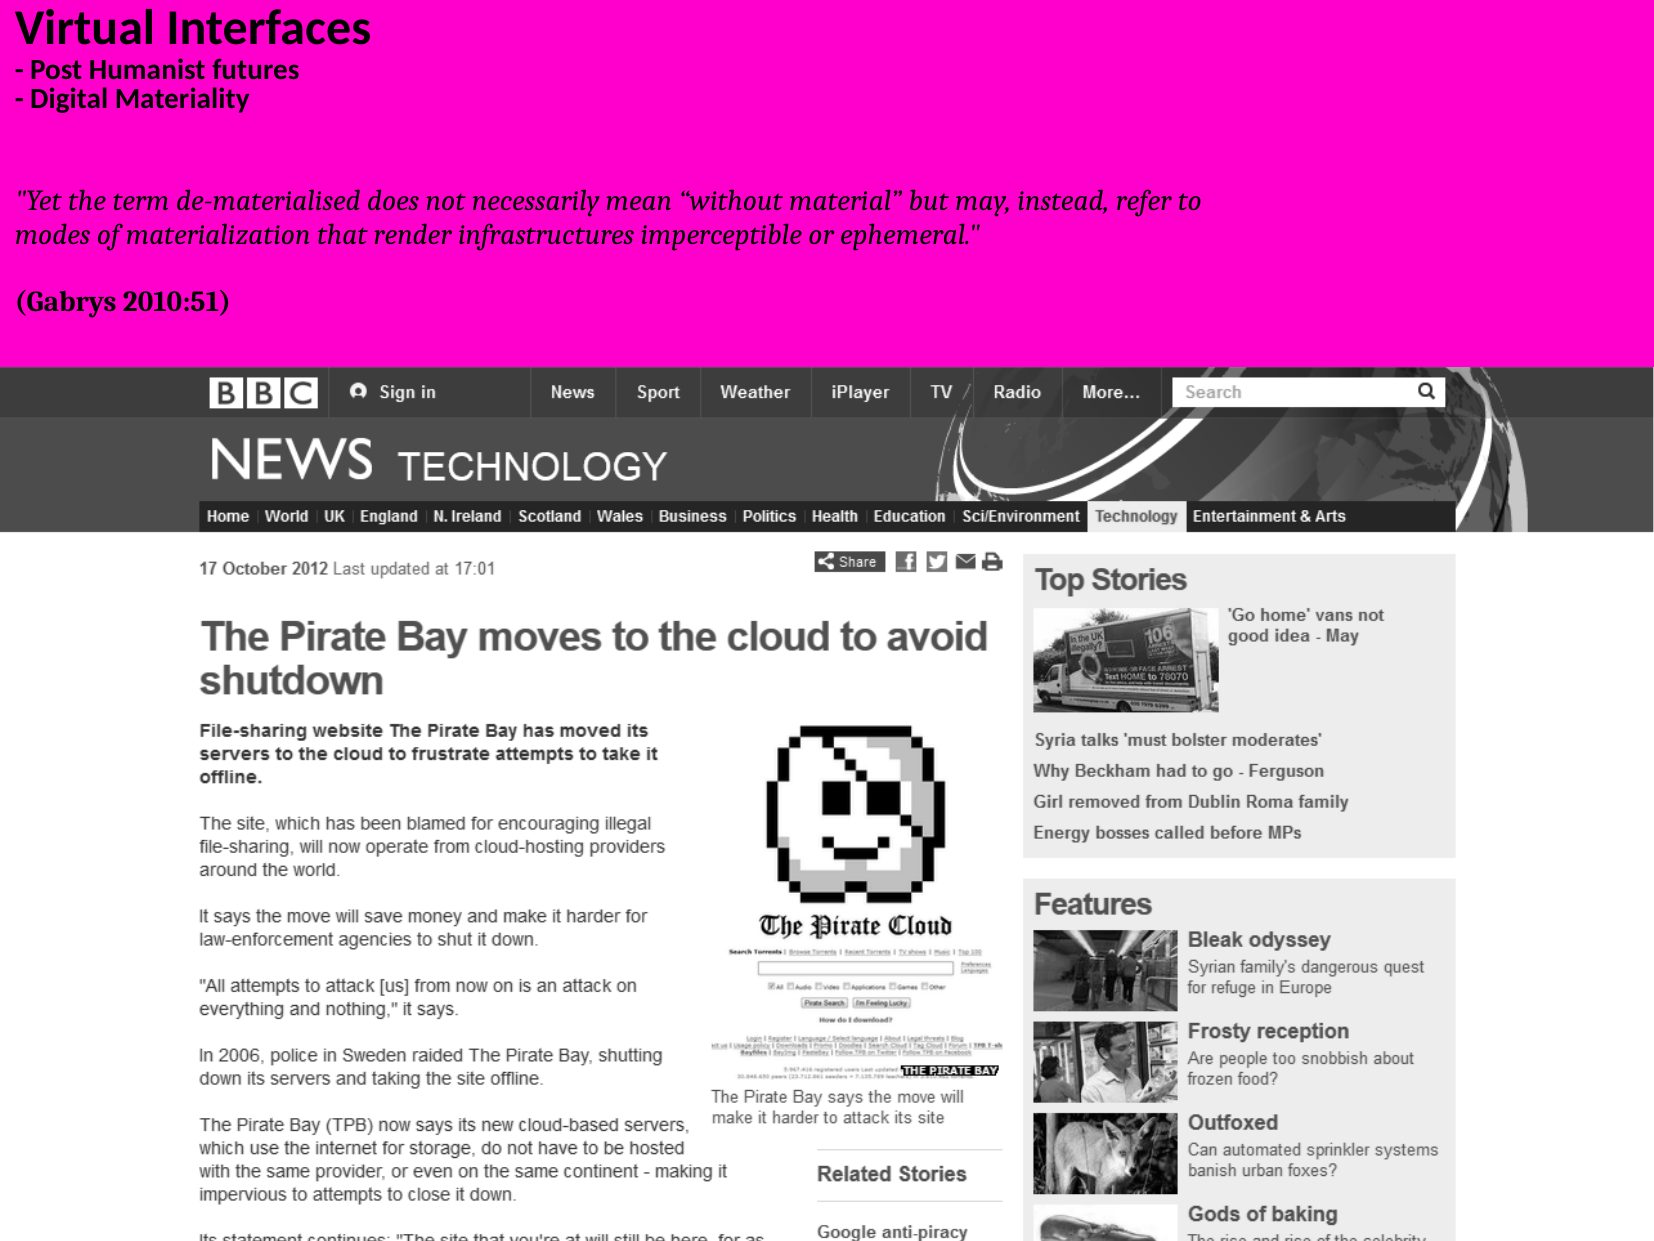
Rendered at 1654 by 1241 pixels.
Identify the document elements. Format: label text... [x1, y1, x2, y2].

picture [0, 367, 1654, 1241]
text_box Virtual Interfaces - Post Humanist futures - Digital Materiality [0, 0, 1654, 177]
text_box "Yet the term de-materialised does not necessarily mean “without material” but may, instead, refer to modes of materialization that render infrastructures imperceptible or ephemeral." (Gabrys 2010:51) [0, 177, 1654, 367]
